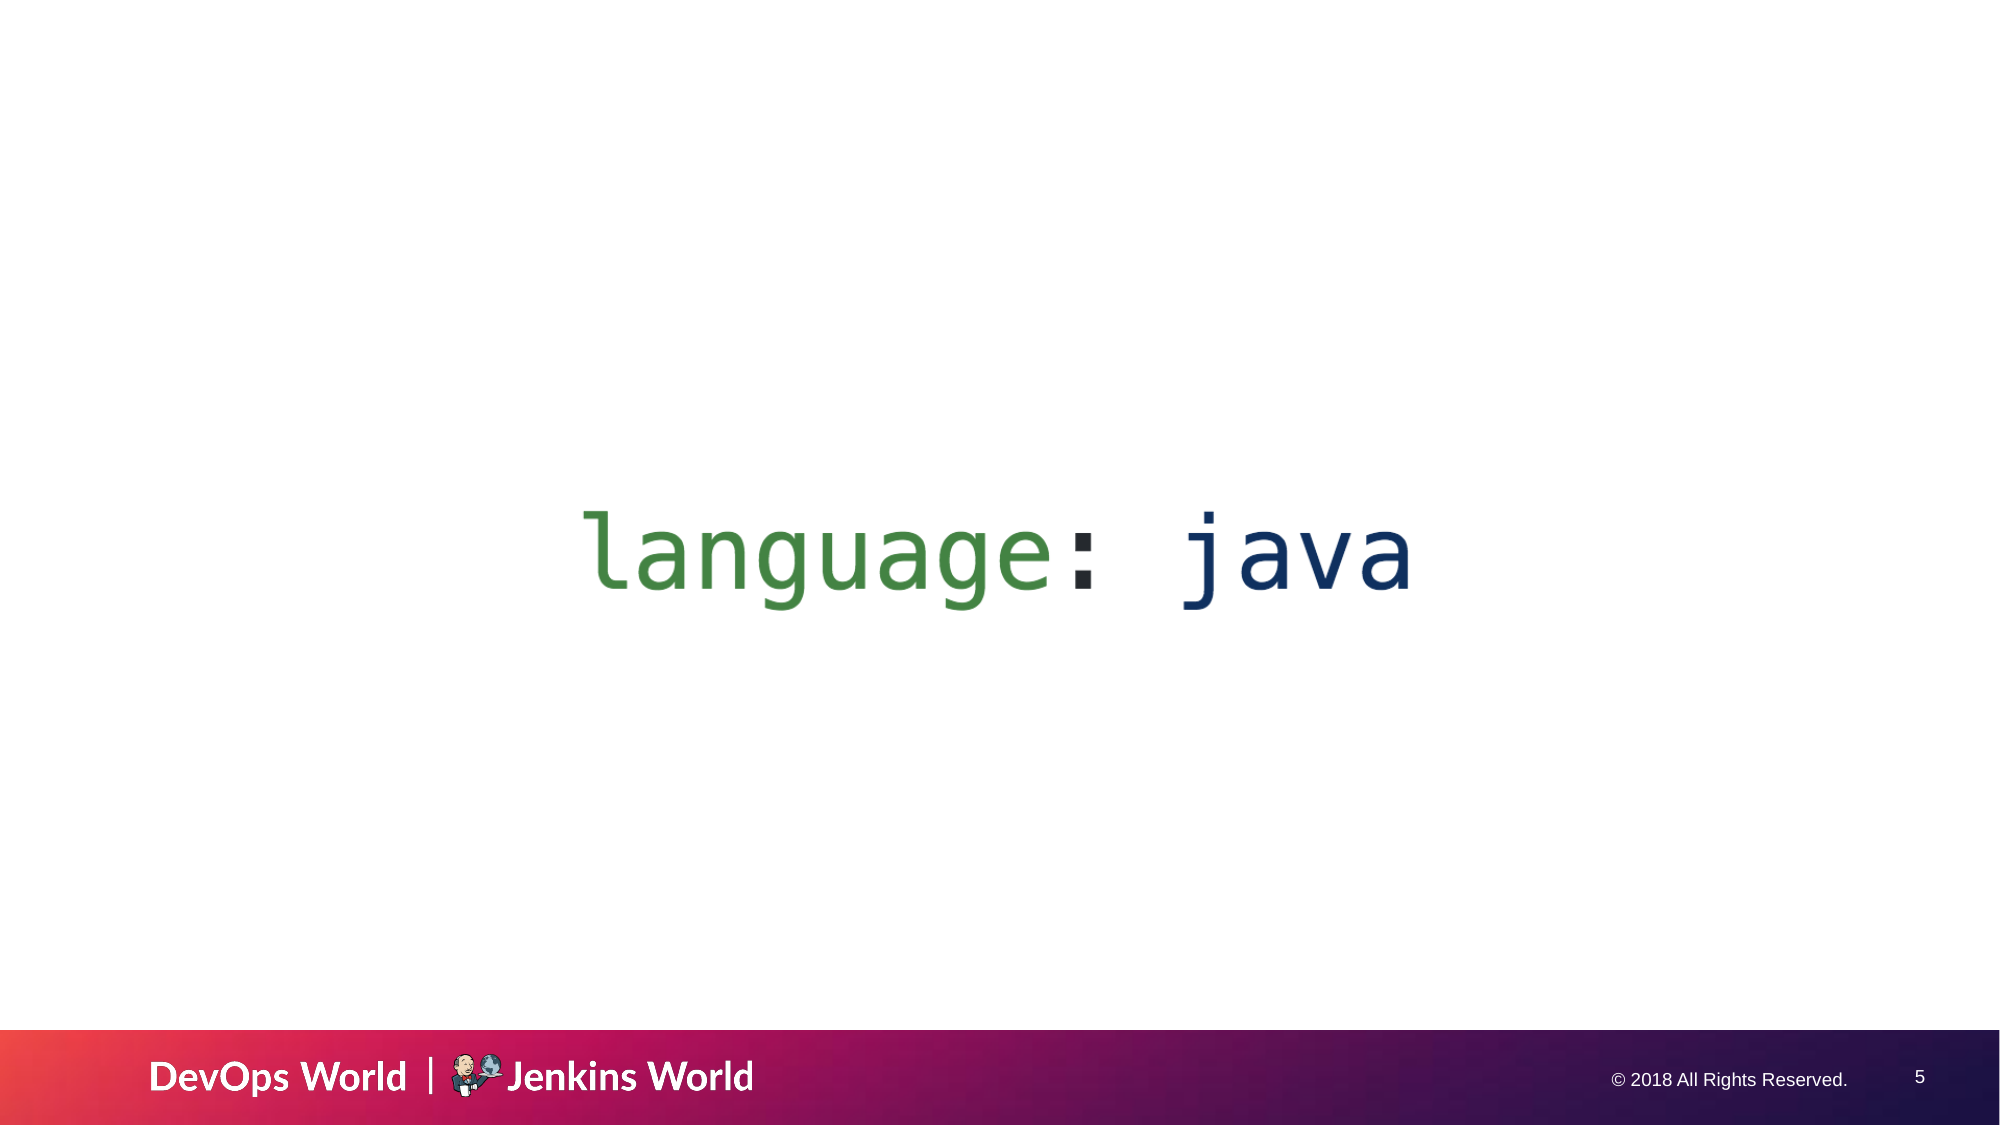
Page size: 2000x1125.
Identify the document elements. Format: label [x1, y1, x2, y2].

picture [562, 492, 1438, 633]
picture [0, 1030, 2000, 1125]
